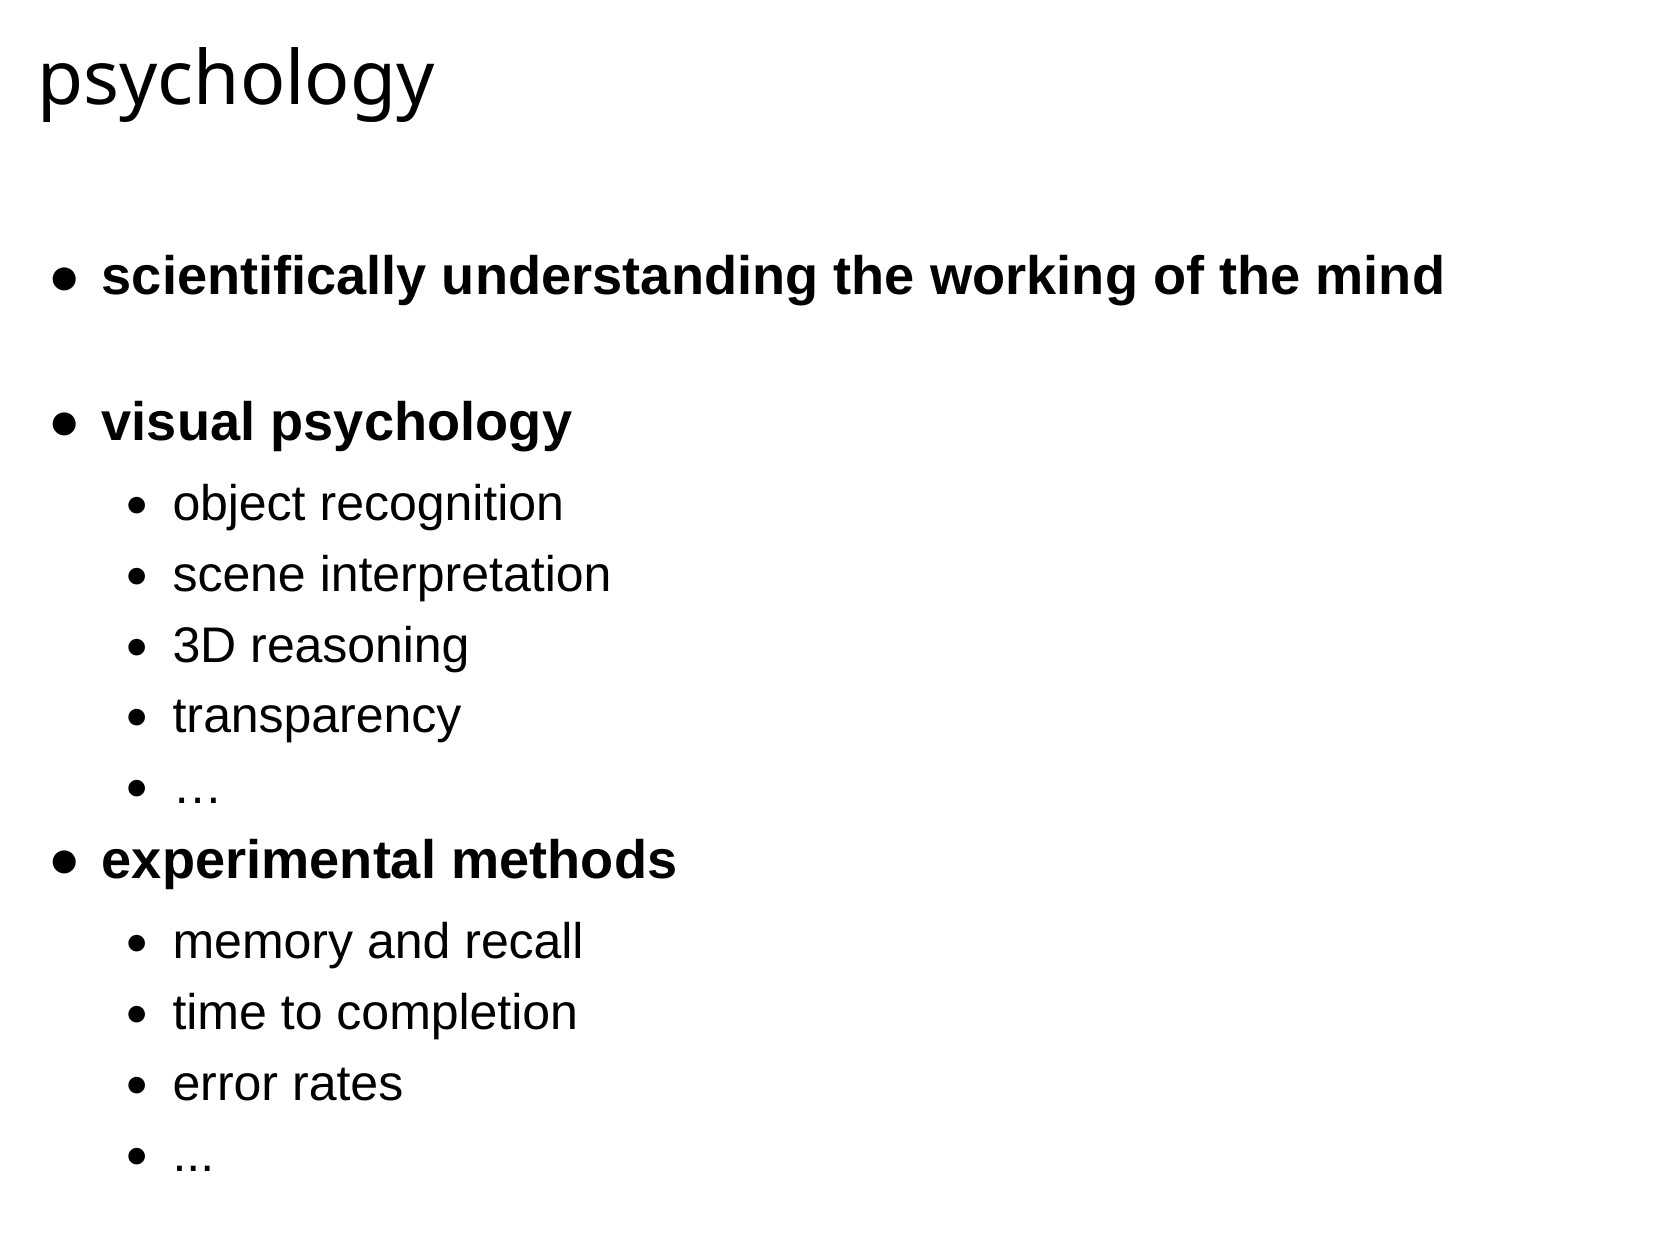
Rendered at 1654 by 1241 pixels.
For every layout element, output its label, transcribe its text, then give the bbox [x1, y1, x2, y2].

title psychology [37, 0, 1613, 151]
list scientifically understanding the working of the mind visual psychology object recognition scene interpretation 3D reasoning transparency … experimental methods memory and recall time to completion error rates ... [30, 187, 1654, 1241]
